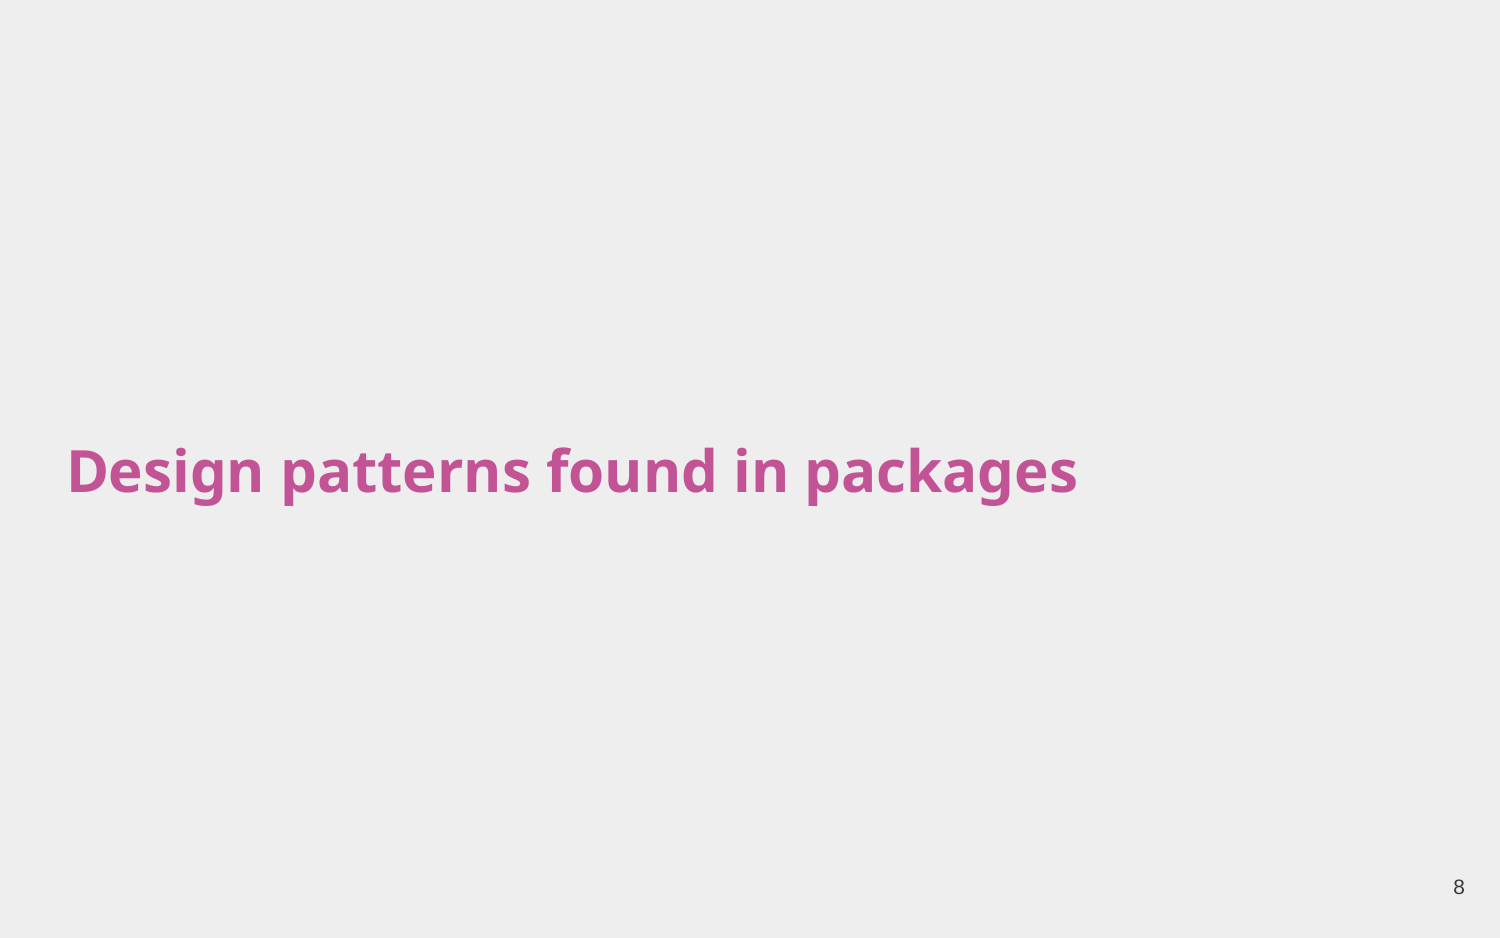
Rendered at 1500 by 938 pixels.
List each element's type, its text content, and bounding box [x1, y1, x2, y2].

title Design patterns found in packages [51, 392, 1449, 546]
slide_number <number> [1389, 849, 1480, 922]
